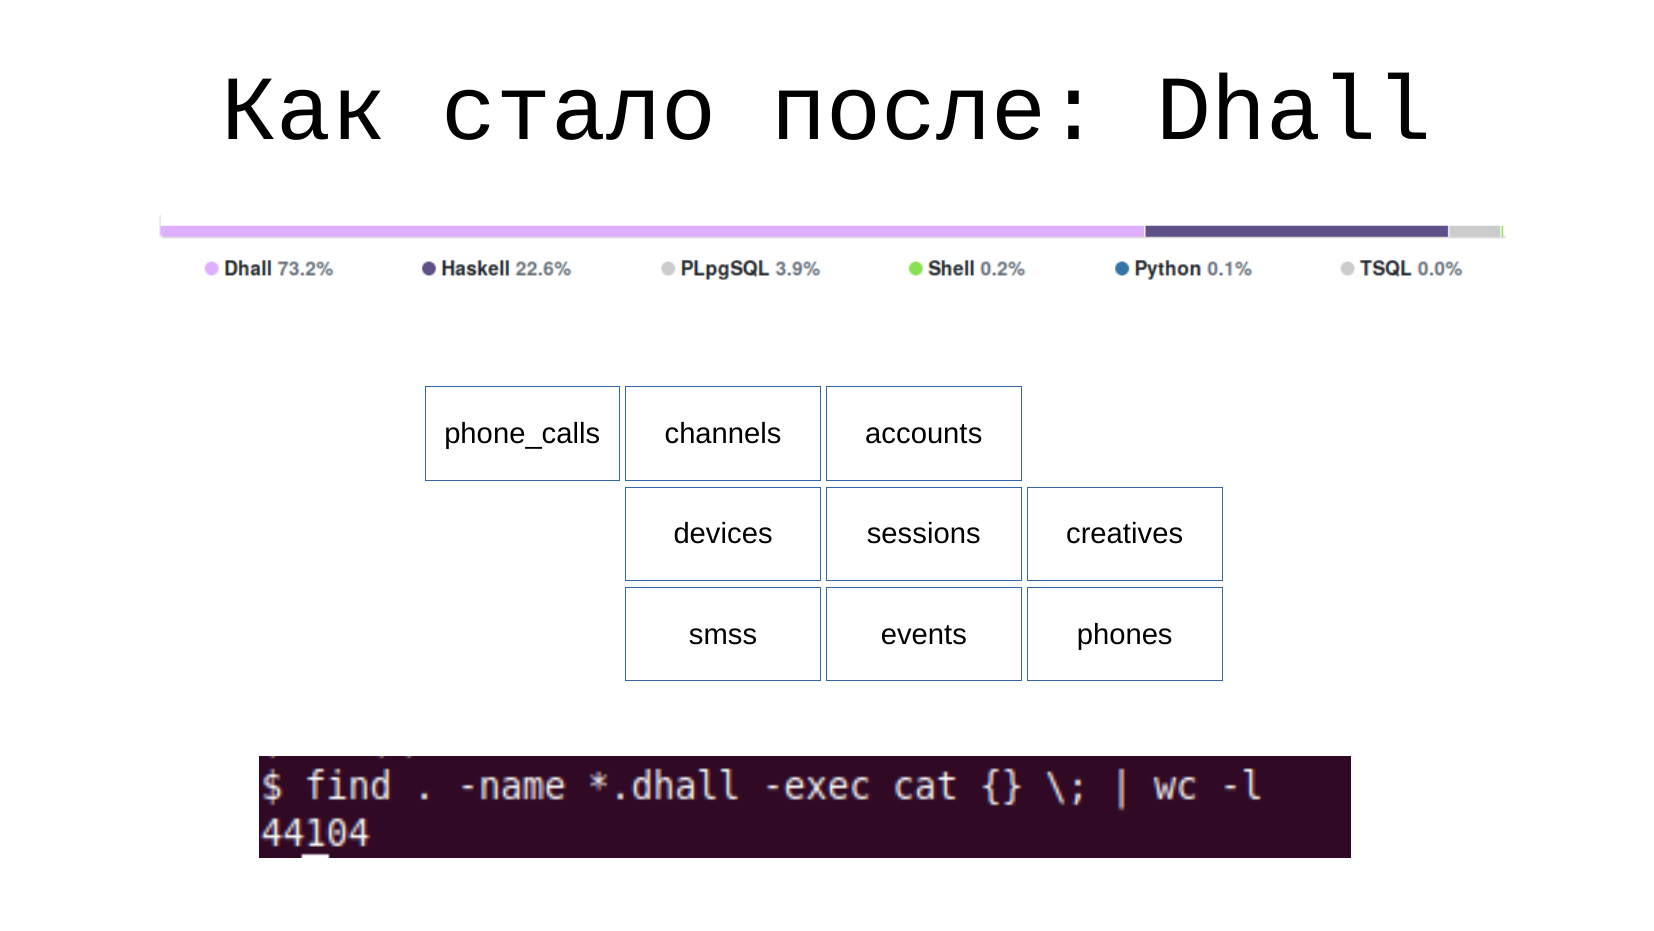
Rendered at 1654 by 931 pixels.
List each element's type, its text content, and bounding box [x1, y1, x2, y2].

text_box devices [625, 487, 821, 581]
text_box phone_calls [425, 386, 620, 481]
text_box events [826, 587, 1022, 681]
picture [150, 215, 1506, 299]
text_box sessions [826, 487, 1022, 581]
picture [259, 756, 1351, 858]
text_box smss [625, 587, 821, 681]
text_box channels [625, 386, 821, 481]
text_box accounts [826, 386, 1022, 481]
title Как стало после: Dhall [82, 37, 1571, 193]
text_box phones [1027, 587, 1223, 681]
text_box creatives [1027, 487, 1223, 581]
